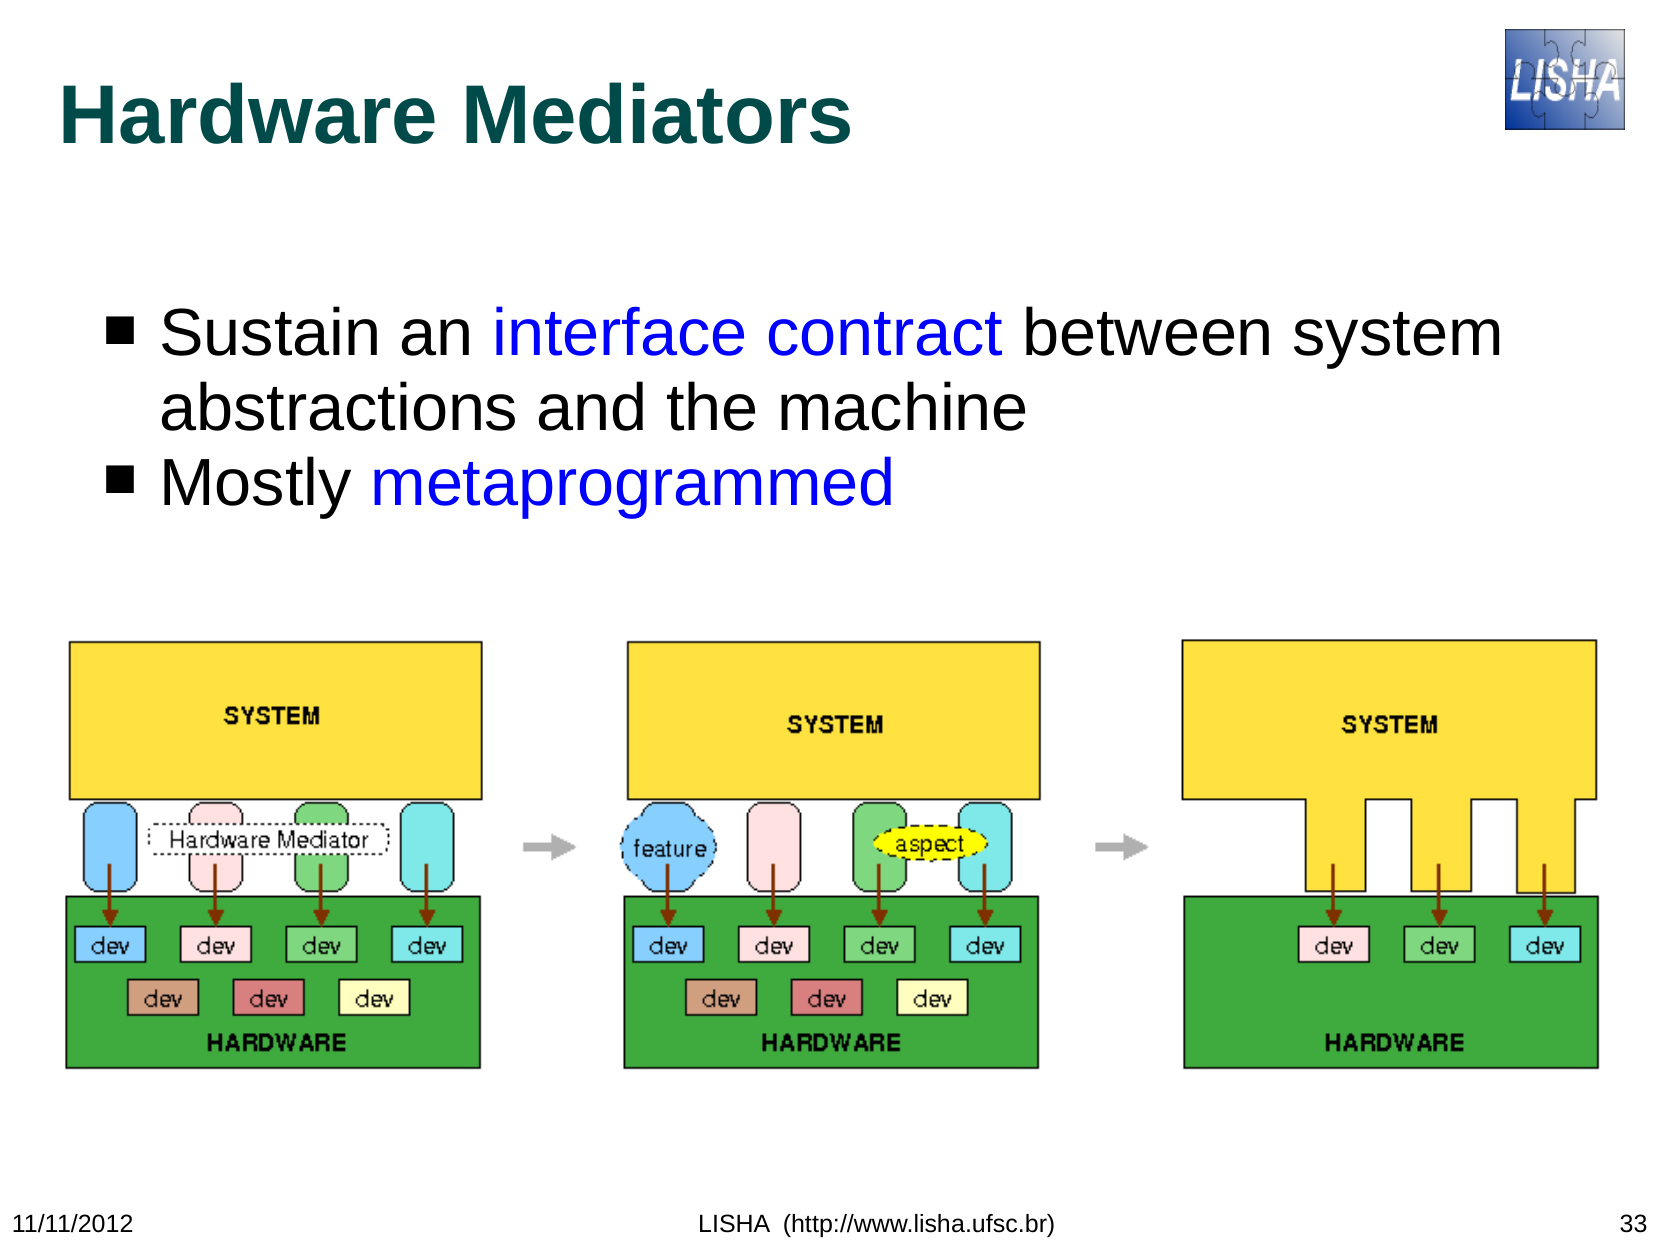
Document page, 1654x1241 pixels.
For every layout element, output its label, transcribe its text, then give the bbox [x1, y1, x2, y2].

picture [64, 638, 1601, 1071]
list Sustain an interface contract between system abstractions and the machine Mostly metaprogrammed [59, 295, 1595, 718]
picture [1505, 29, 1625, 130]
title Hardware Mediators [58, 11, 1463, 219]
